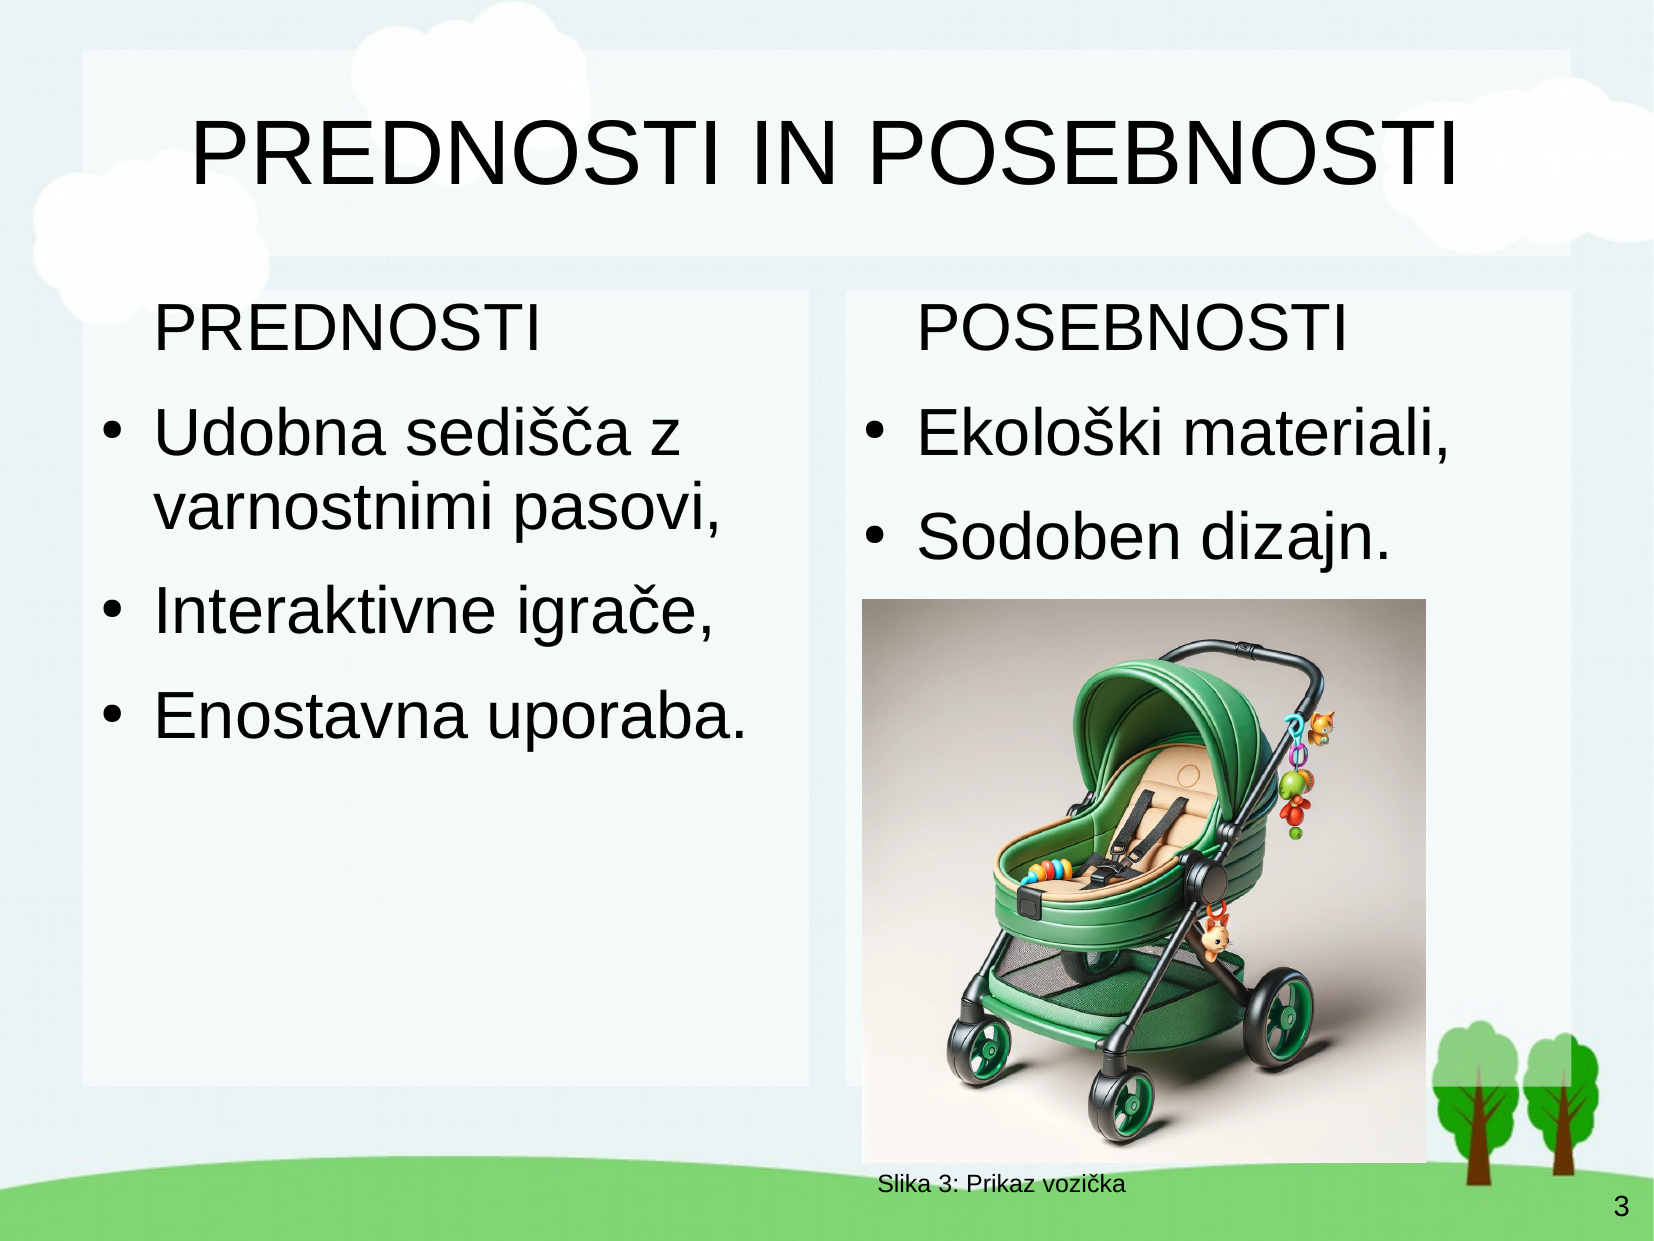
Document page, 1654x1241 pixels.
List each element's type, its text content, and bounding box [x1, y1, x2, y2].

text_box Slika 3: Prikaz vozička [862, 1162, 1426, 1206]
list PREDNOSTI Udobna sedišča z varnostnimi pasovi, Interaktivne igrače, Enostavna uporaba. [82, 290, 809, 1087]
list POSEBNOSTI Ekološki materiali, Sodoben dizajn. [845, 290, 1572, 1087]
title PREDNOSTI IN POSEBNOSTI [82, 49, 1571, 257]
picture [0, 0, 1654, 1241]
